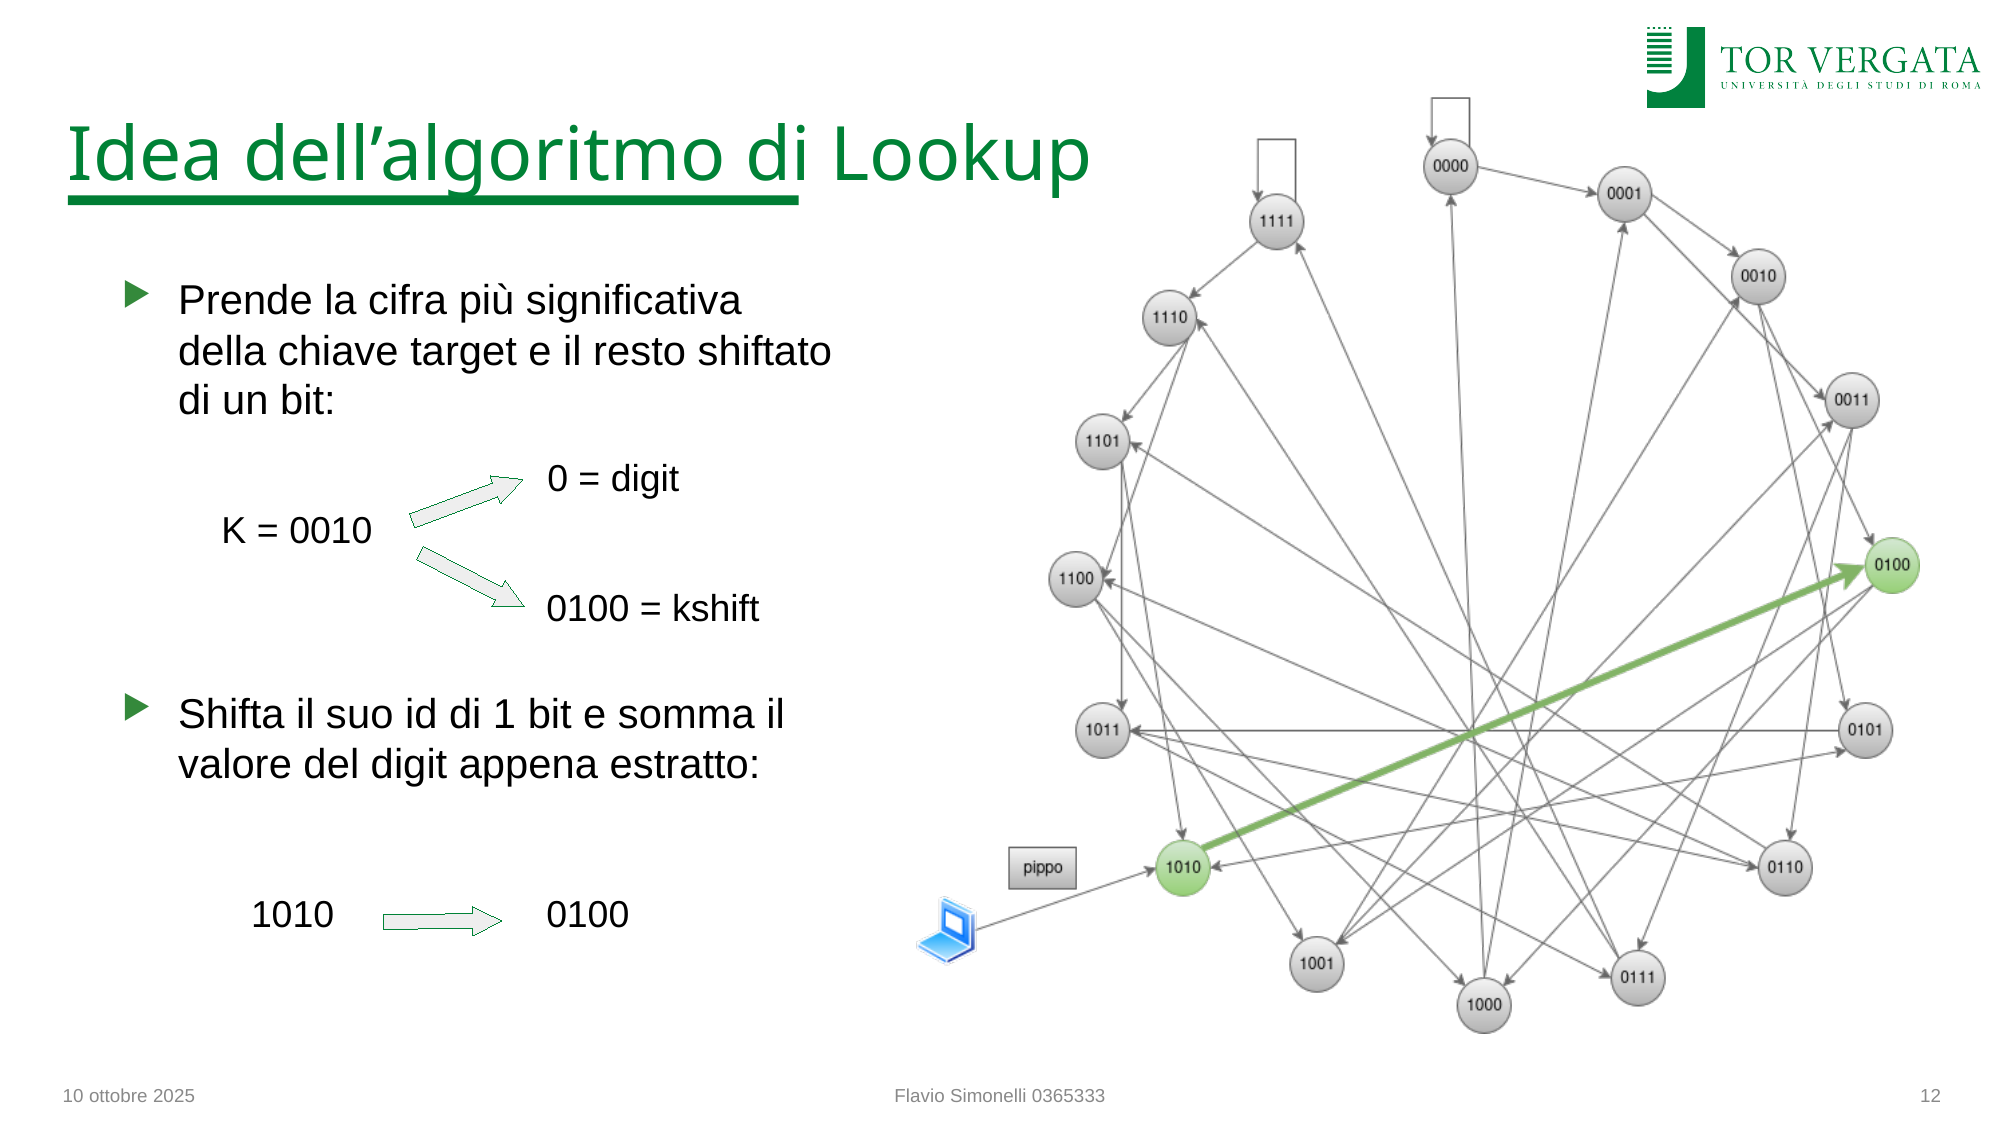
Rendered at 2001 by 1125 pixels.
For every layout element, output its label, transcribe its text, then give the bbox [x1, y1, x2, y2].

text_box 0100 = kshift [531, 580, 798, 650]
text_box 0 = digit [532, 449, 799, 509]
text_box [411, 475, 523, 528]
picture [1647, 27, 1981, 51]
text_box [383, 906, 502, 936]
picture [915, 88, 1920, 1034]
footer Flavio Simonelli 0365333 [662, 1065, 1338, 1125]
text_box [416, 546, 525, 607]
text_box 1010 [236, 885, 355, 945]
slide_number 10 ottobre 2025 [47, 1065, 498, 1125]
list Shifta il suo id di 1 bit e somma il valore del digit appena estratto: [106, 679, 857, 857]
text_box K = 0010 [206, 501, 411, 562]
text_box 0100 [531, 885, 650, 945]
title Idea dell’algoritmo di Lookup [52, 51, 1981, 204]
list Prende la cifra più significativa della chiave target e il resto shiftato di un bit: [106, 265, 857, 443]
